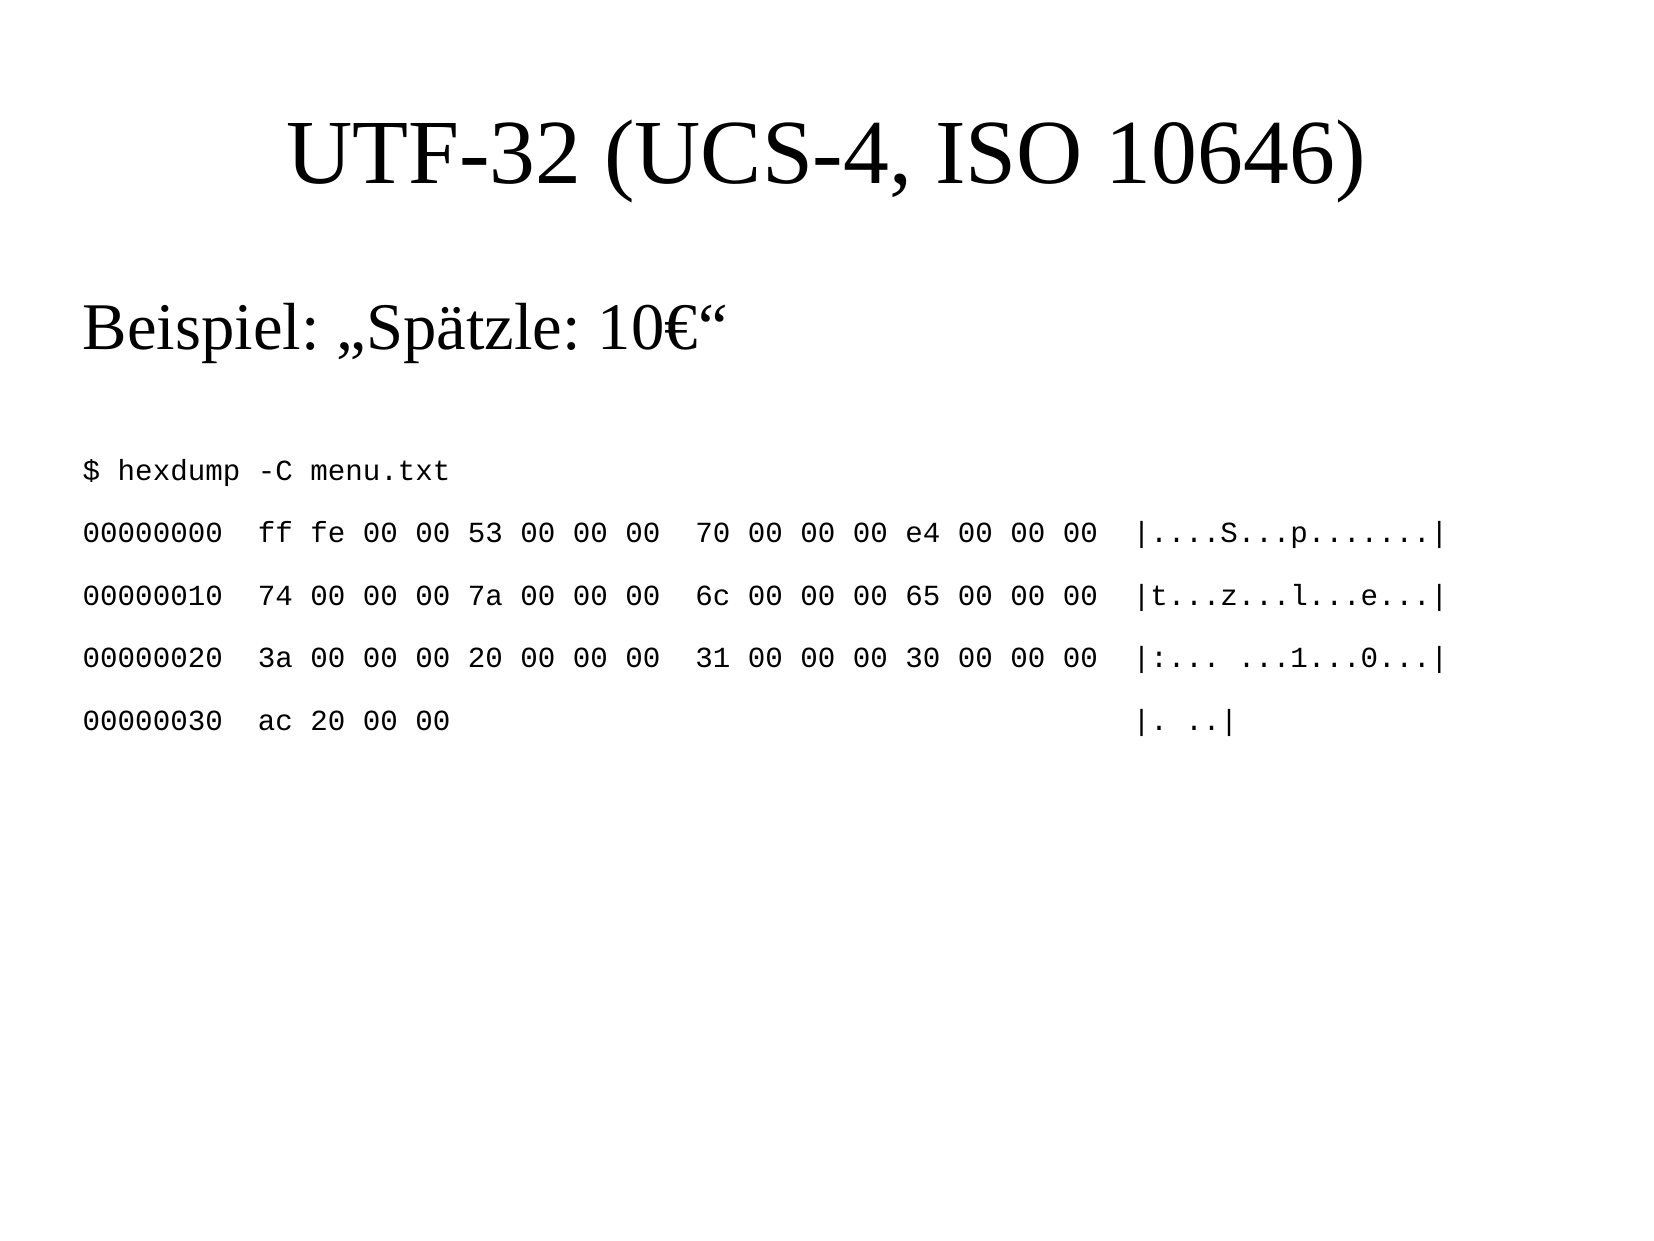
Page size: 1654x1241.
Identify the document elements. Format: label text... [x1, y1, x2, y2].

title UTF-32 (UCS-4, ISO 10646) [82, 49, 1571, 257]
list Beispiel: „Spätzle: 10€“ $ hexdump -C menu.txt 00000000 ff fe 00 00 53 00 00 00 70 00 00 00 e4 00 00 00 |....S...p.......| 00000010 74 00 00 00 7a 00 00 00 6c 00 00 00 65 00 00 00 |t...z...l...e...| 00000020 3a 00 00 00 20 00 00 00 31 00 00 00 30 00 00 00 |:... ...1...0...| 00000030 ac 20 00 00 |. ..| [82, 290, 1571, 1010]
